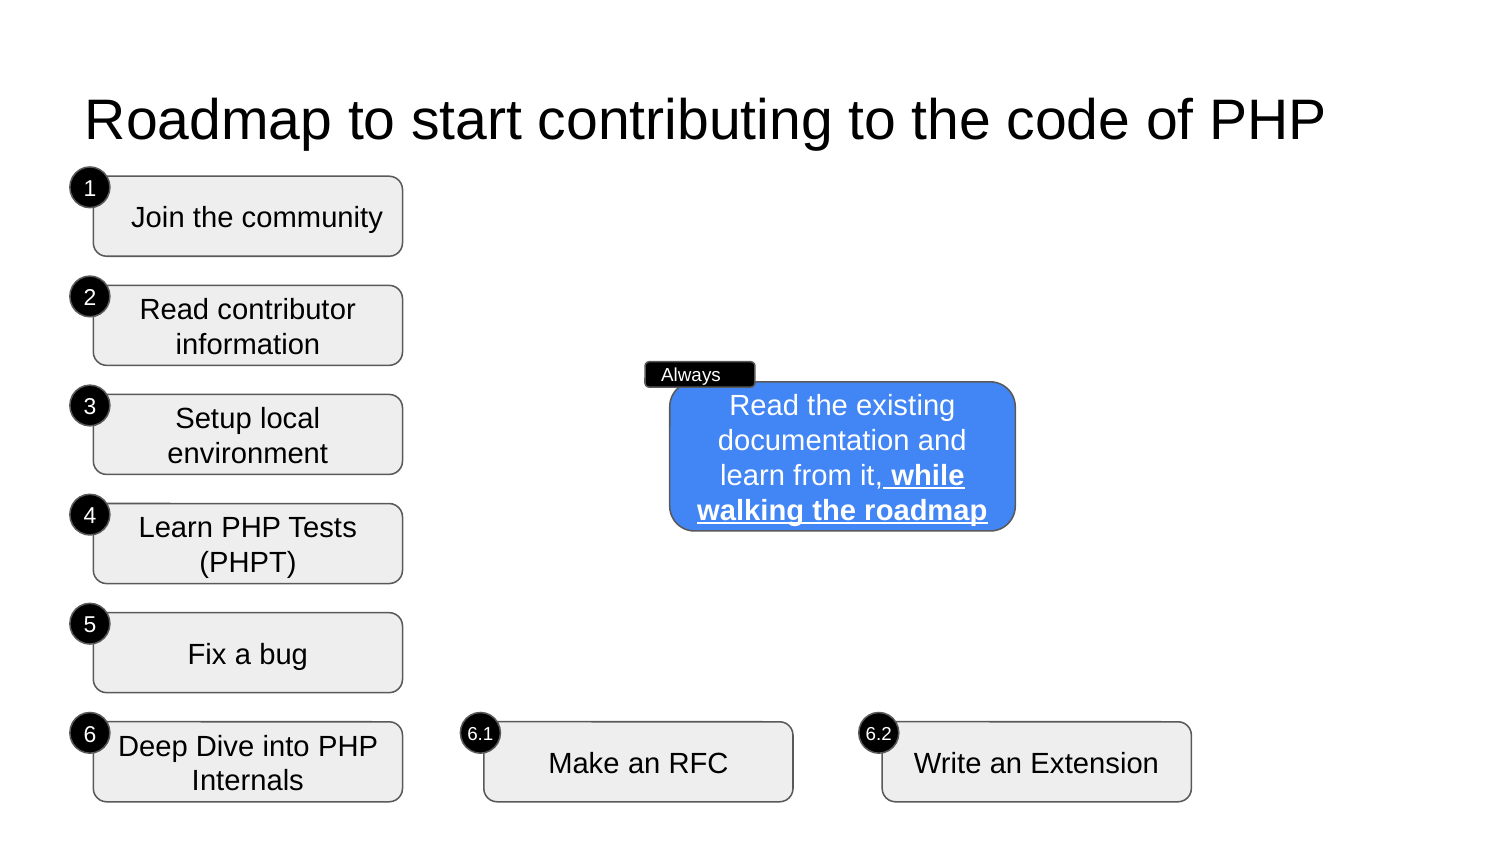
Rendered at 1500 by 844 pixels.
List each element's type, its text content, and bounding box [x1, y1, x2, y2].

text_box 4 [69, 494, 110, 535]
text_box Fix a bug [93, 612, 403, 693]
text_box Setup local environment [93, 394, 403, 475]
text_box 3 [69, 385, 110, 426]
text_box 2 [69, 276, 110, 317]
text_box Join the community [93, 176, 403, 257]
text_box Make an RFC [483, 721, 793, 802]
title Roadmap to start contributing to the code of PHP [69, 72, 1468, 167]
text_box Learn PHP Tests (PHPT) [93, 503, 403, 584]
text_box Write an Extension [882, 721, 1192, 802]
text_box Read the existing documentation and learn from it, while walking the roadmap [669, 381, 1016, 531]
text_box 1 [69, 166, 110, 208]
text_box Read contributor information [93, 285, 403, 366]
text_box 6.2 [858, 712, 899, 754]
text_box 6 [69, 712, 110, 754]
text_box 5 [69, 603, 110, 645]
text_box Deep Dive into PHP Internals [93, 721, 403, 802]
text_box Always [645, 361, 755, 388]
text_box 6.1 [460, 712, 501, 754]
